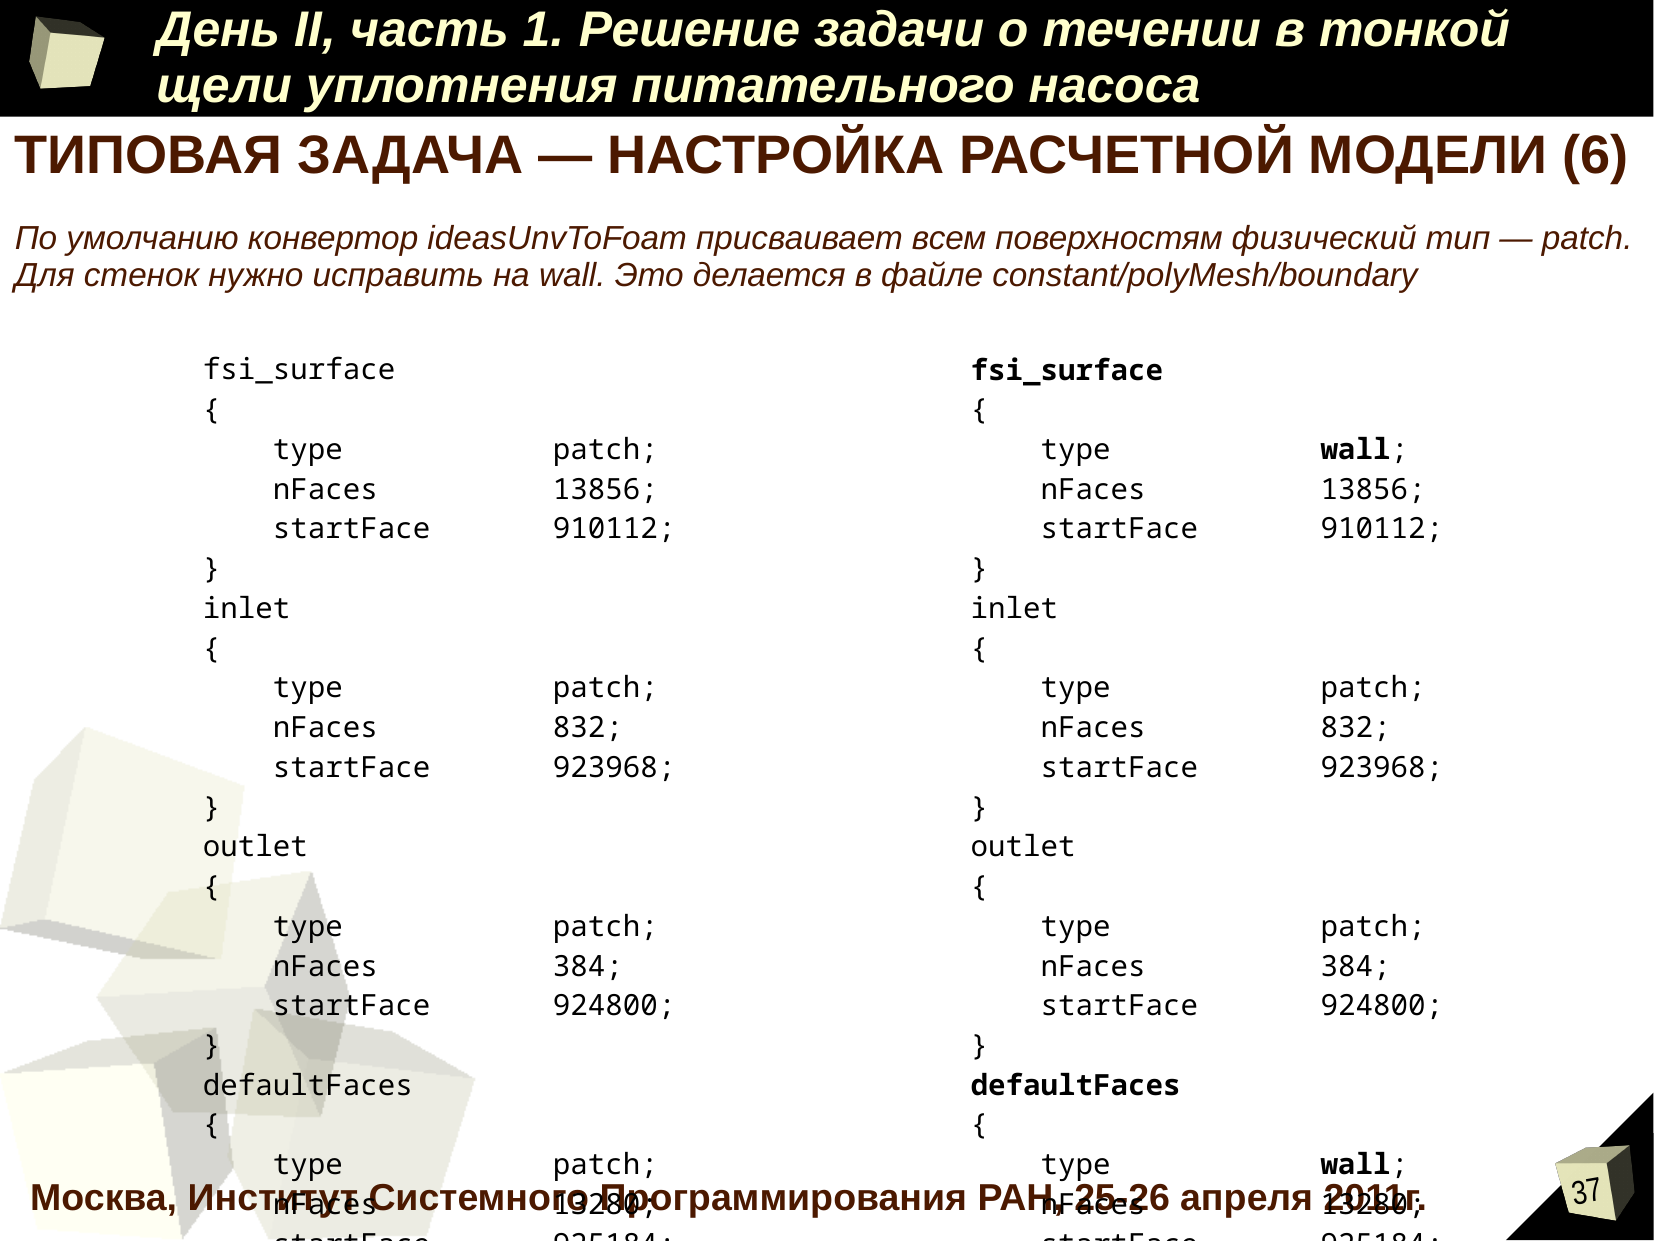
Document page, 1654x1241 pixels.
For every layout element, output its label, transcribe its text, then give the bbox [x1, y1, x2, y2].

text_box fsi_surface { type wall; nFaces 13856; startFace 910112; } inlet { type patch; nFaces 832; startFace 923968; } outlet { type patch; nFaces 384; startFace 924800; } defaultFaces { type wall; nFaces 13280; startFace 925184; } [885, 341, 1506, 1156]
picture [464, 1193, 472, 1198]
text_box fsi_surface { type patch; nFaces 13856; startFace 910112; } inlet { type patch; nFaces 832; startFace 923968; } outlet { type patch; nFaces 384; startFace 924800; } defaultFaces { type patch; nFaces 13280; startFace 925184; } [118, 341, 739, 1154]
text_box По умолчанию конвертор ideasUnvToFoam присваивает всем поверхностям физический тип — patch. Для стенок нужно исправить на wall. Это делается в файле constant/polyMesh/boundary [0, 212, 1654, 302]
picture [0, 726, 477, 1241]
text_box ТИПОВАЯ ЗАДАЧА — НАСТРОЙКА РАСЧЕТНОЙ МОДЕЛИ (6) [0, 117, 1654, 207]
